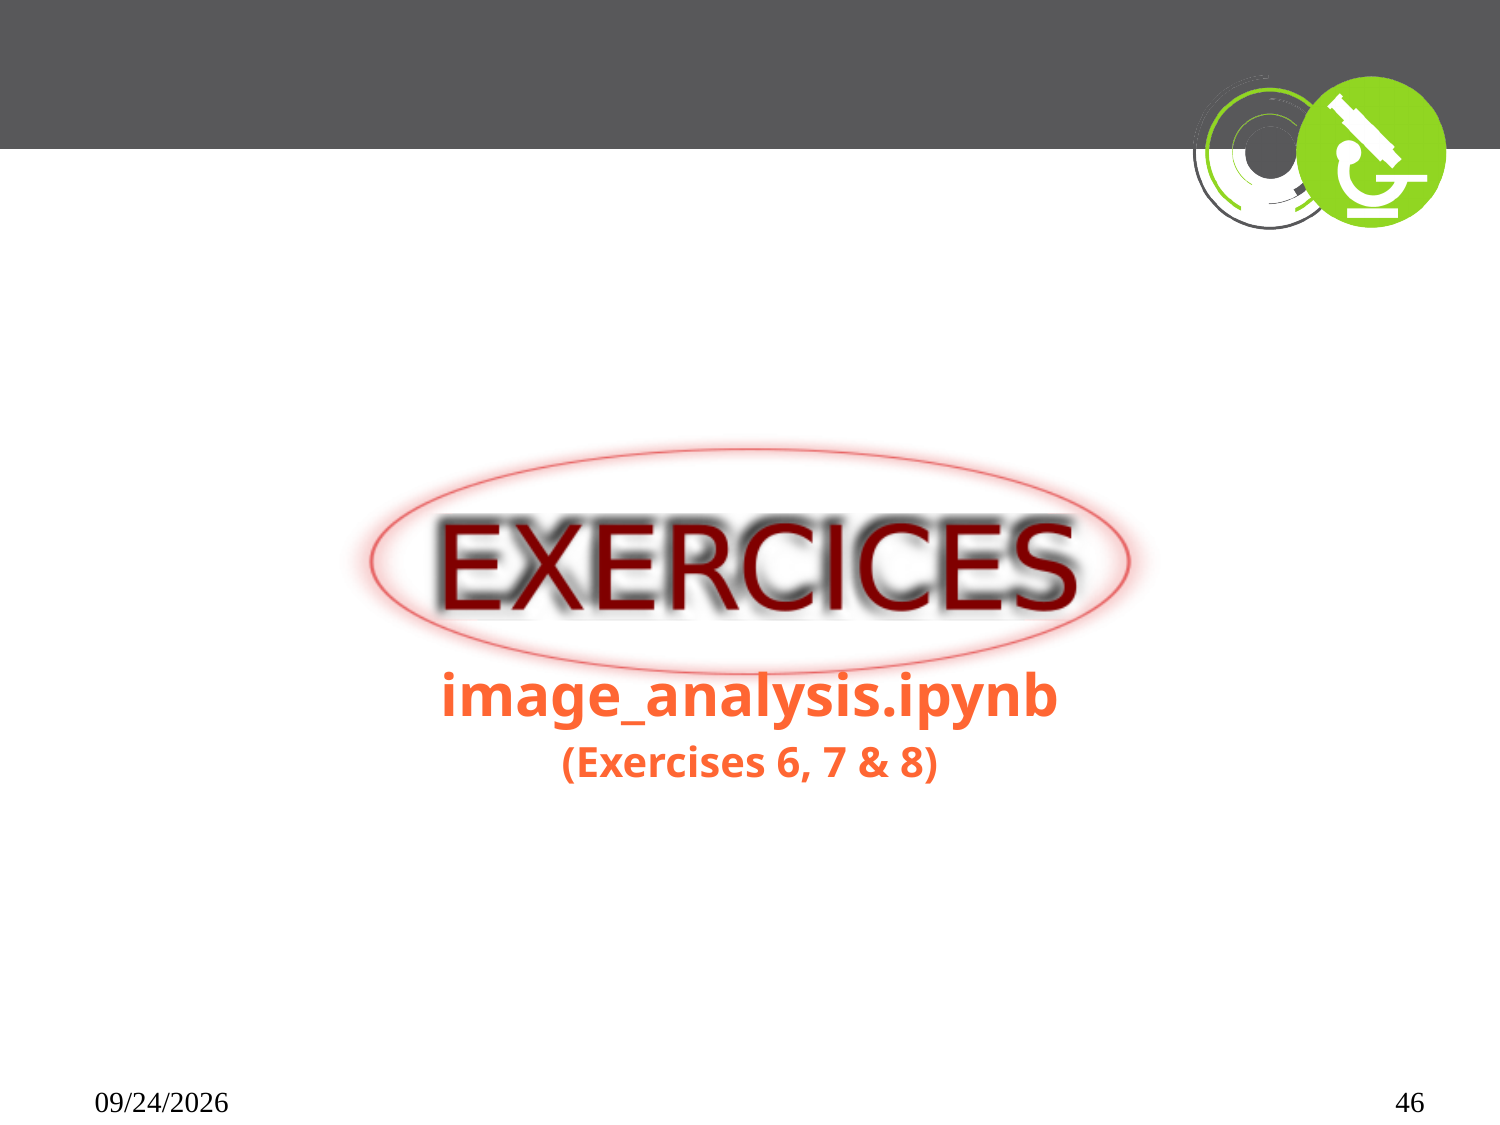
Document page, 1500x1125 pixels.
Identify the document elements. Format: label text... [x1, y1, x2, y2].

text_box image_analysis.ipynb (Exercises 6, 7 & 8) [385, 663, 1115, 781]
picture [1188, 69, 1453, 236]
picture [296, 427, 1205, 698]
